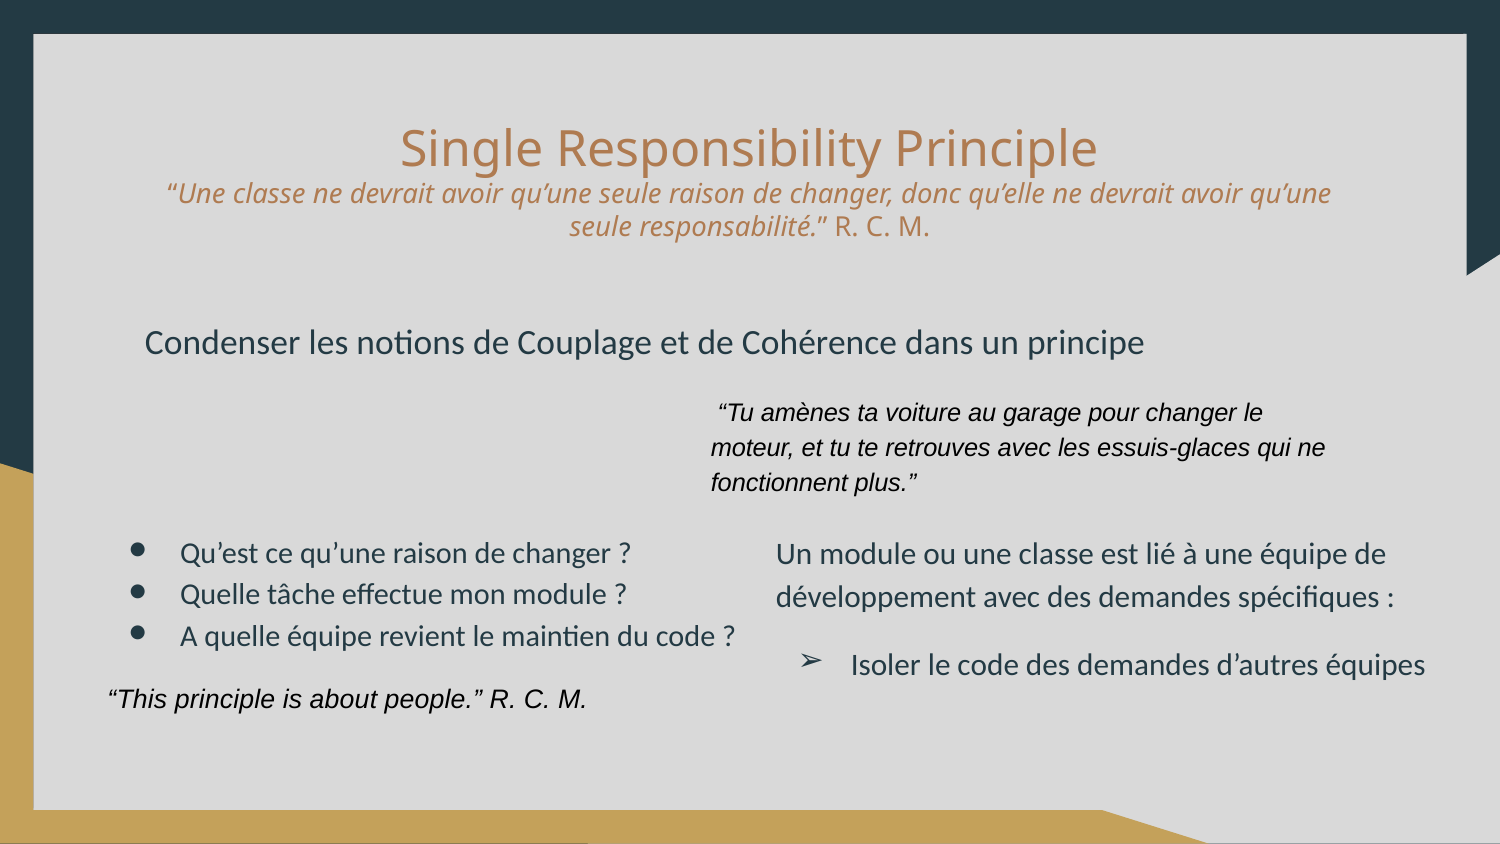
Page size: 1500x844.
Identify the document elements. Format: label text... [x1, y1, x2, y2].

list Qu’est ce qu’une raison de changer ? Quelle tâche effectue mon module ? A quelle équipe revient le maintien du code ? “This principle is about people.” R. C. M. [92, 512, 832, 730]
list “Tu amènes ta voiture au garage pour changer le moteur, et tu te retrouves avec les essuis-glaces qui ne fonctionnent plus.” [695, 376, 1366, 513]
text_box Un module ou une classe est lié à une équipe de développement avec des demandes spécifiques : Isoler le code des demandes d’autres équipes [760, 512, 1443, 697]
title Single Responsibility Principle “Une classe ne devrait avoir qu’une seule raison de changer, donc qu’elle ne devrait avoir qu’une seule responsabilité.” R. C. M. [134, 101, 1366, 258]
list Condenser les notions de Couplage et de Cohérence dans un principe [130, 297, 1226, 398]
